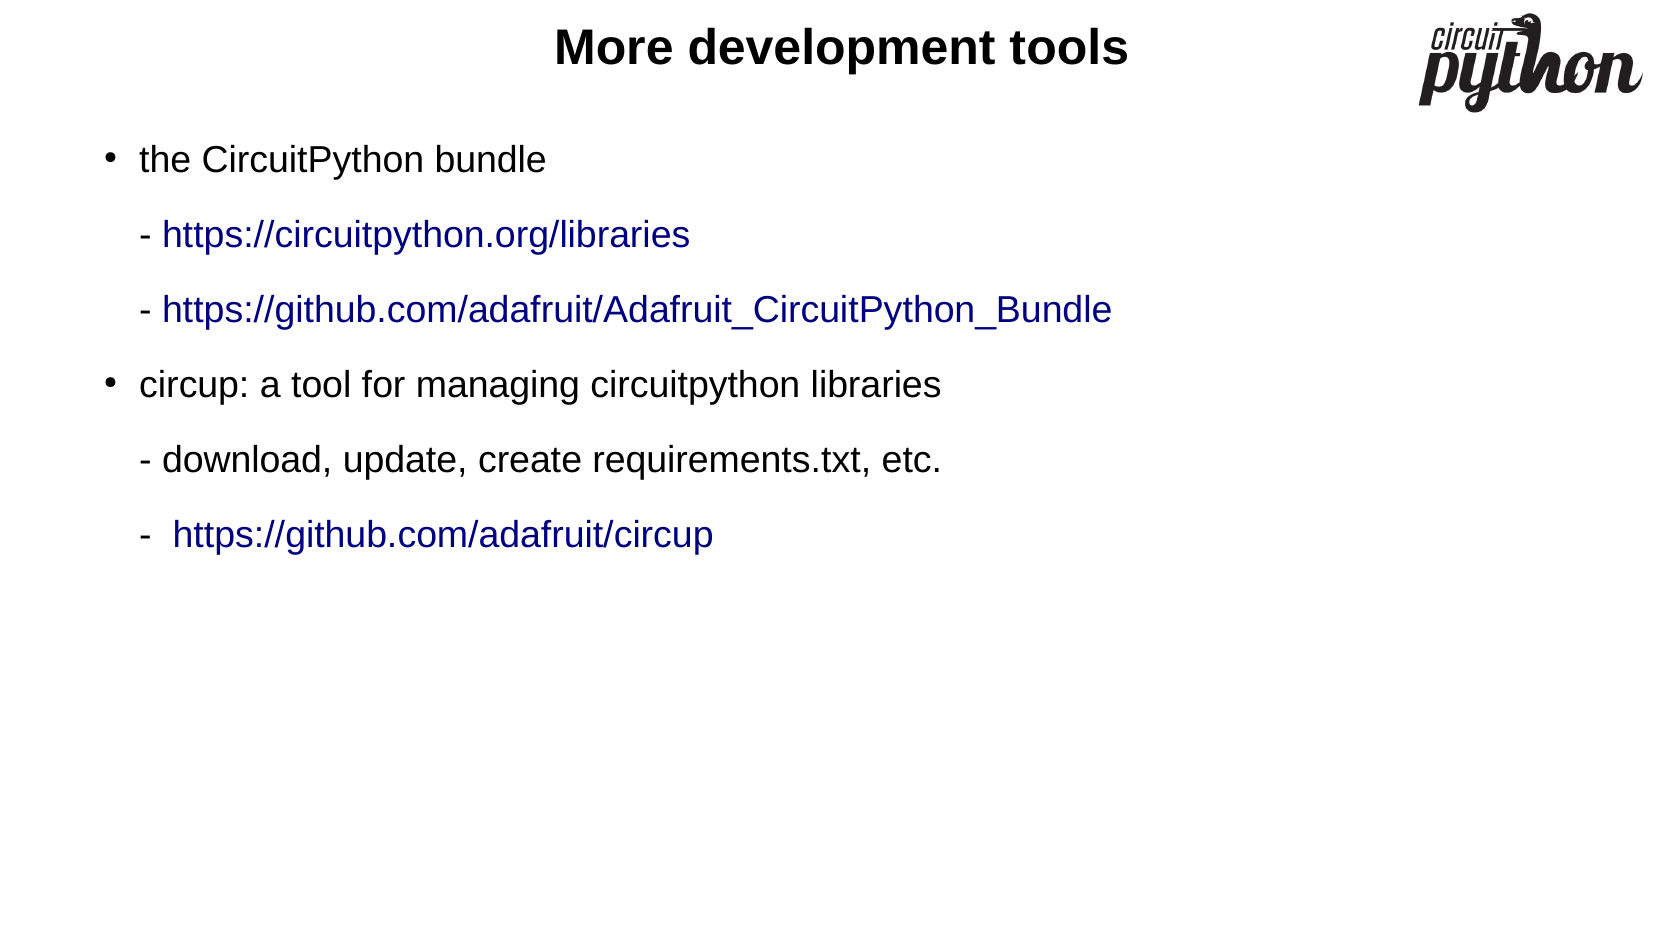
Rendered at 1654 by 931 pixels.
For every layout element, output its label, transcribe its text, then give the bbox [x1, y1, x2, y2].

text_box More development tools [503, 12, 1150, 139]
text_box the CircuitPython bundle - https://circuitpython.org/libraries - https://github.com/adafruit/Adafruit_CircuitPython_Bundle circup: a tool for managing circuitpython libraries - download, update, create requirements.txt, etc. - https://github.com/adafruit/circup [88, 130, 1128, 638]
picture [1417, 10, 1643, 114]
